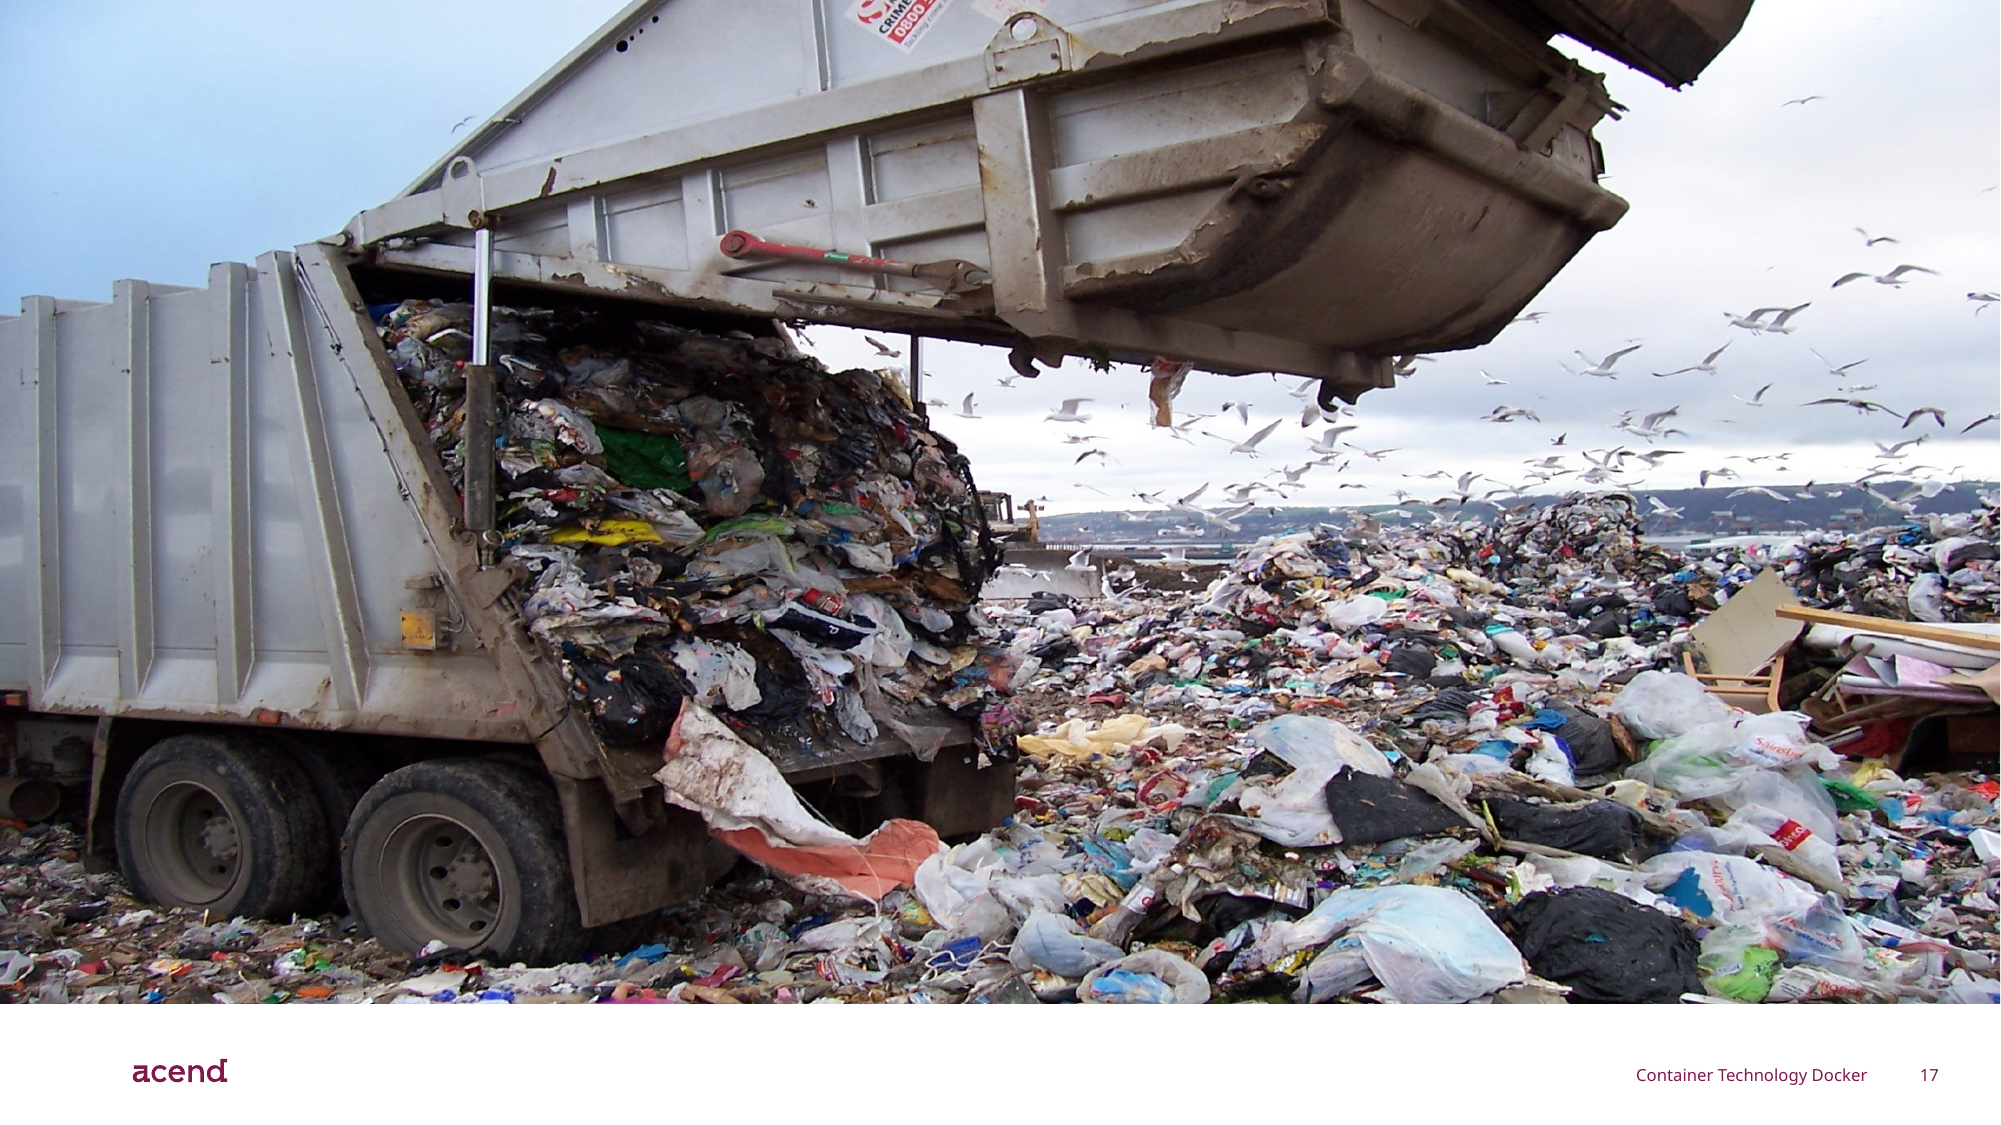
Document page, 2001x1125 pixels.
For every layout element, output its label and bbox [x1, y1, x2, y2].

picture [0, 0, 2001, 1004]
